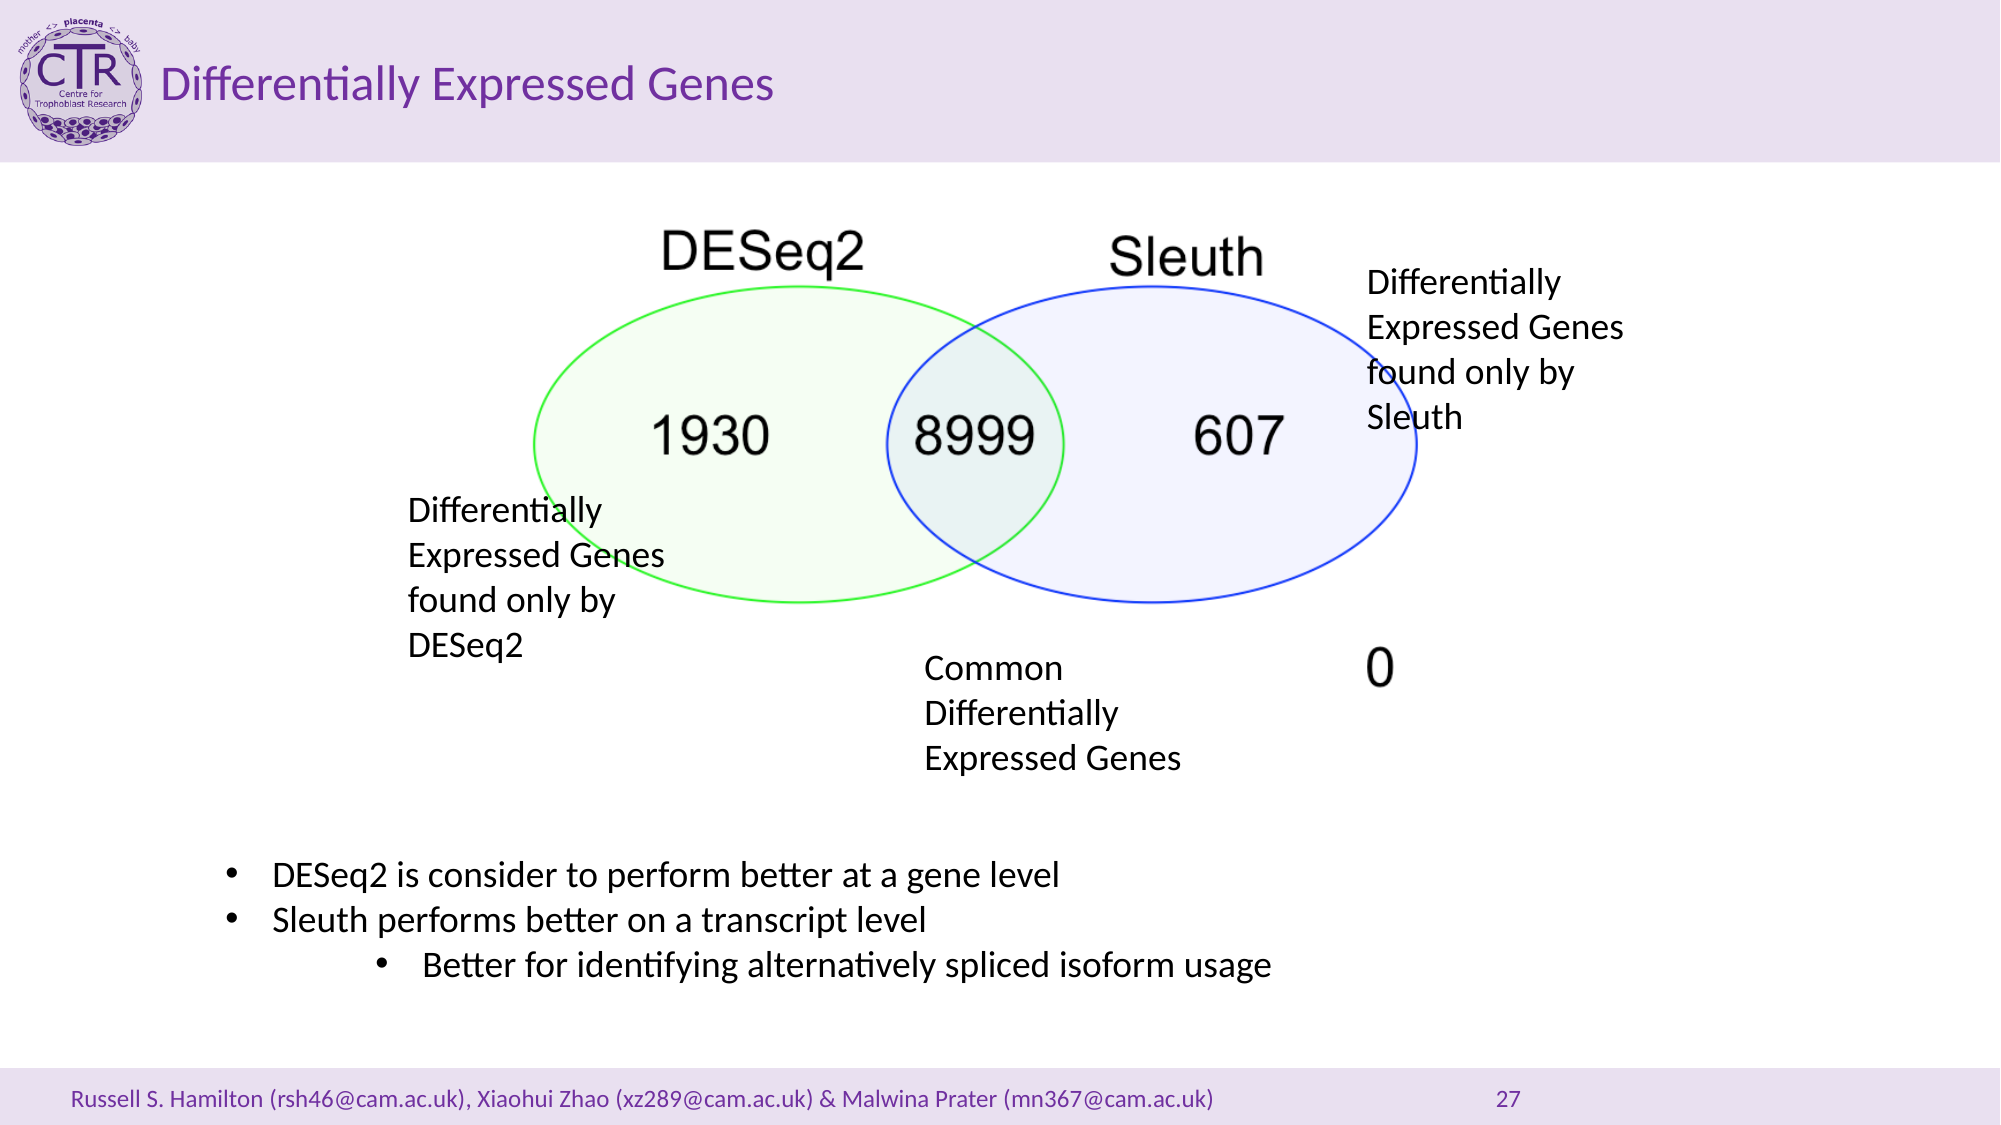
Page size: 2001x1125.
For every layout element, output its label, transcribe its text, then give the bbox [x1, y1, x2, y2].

text_box [0, 1068, 2000, 1125]
text_box DESeq2 is consider to perform better at a gene level Sleuth performs better on a transcript level Better for identifying alternatively spliced isoform usage [210, 842, 1225, 994]
text_box Common Differentially Expressed Genes [909, 635, 1235, 788]
text_box Differentially Expressed Genes found only by Sleuth [1351, 249, 1677, 447]
picture [450, 189, 1501, 705]
text_box Differentially Expressed Genes found only by DESeq2 [392, 477, 718, 675]
text_box Differentially Expressed Genes [145, 43, 798, 119]
text_box [0, 0, 2000, 162]
text_box Russell S. Hamilton (rsh46@cam.ac.uk), Xiaohui Zhao (xz289@cam.ac.uk) & Malwina Prater (mn367@cam.ac.uk) 27 [56, 1075, 1910, 1120]
